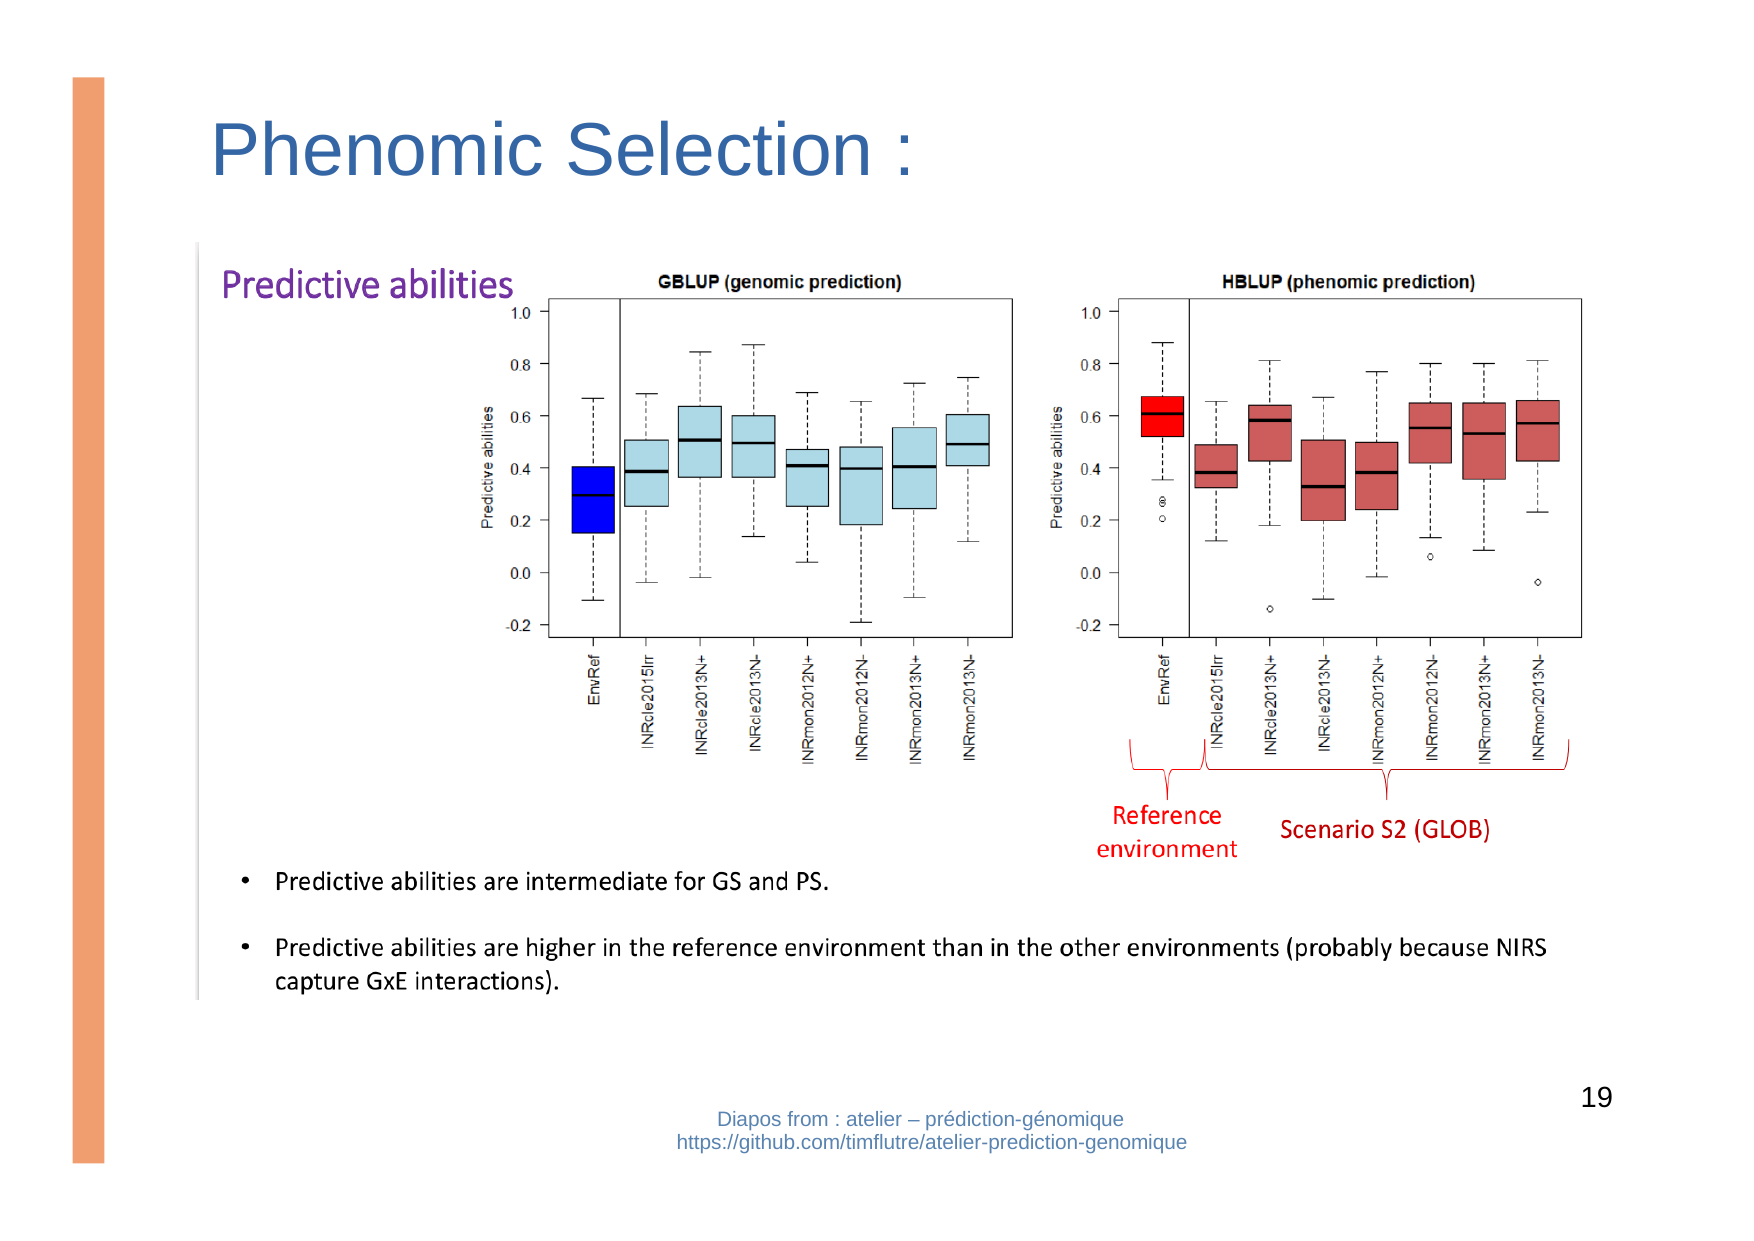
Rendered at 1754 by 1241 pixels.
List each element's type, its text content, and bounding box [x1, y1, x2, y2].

text_box [72, 77, 105, 1164]
text_box Phenomic Selection : [196, 99, 991, 199]
picture [195, 242, 1610, 1000]
text_box Diapos from : atelier – prédiction-génomique https://github.com/timflutre/atelier-prediction-genomique [661, 1099, 1208, 1171]
